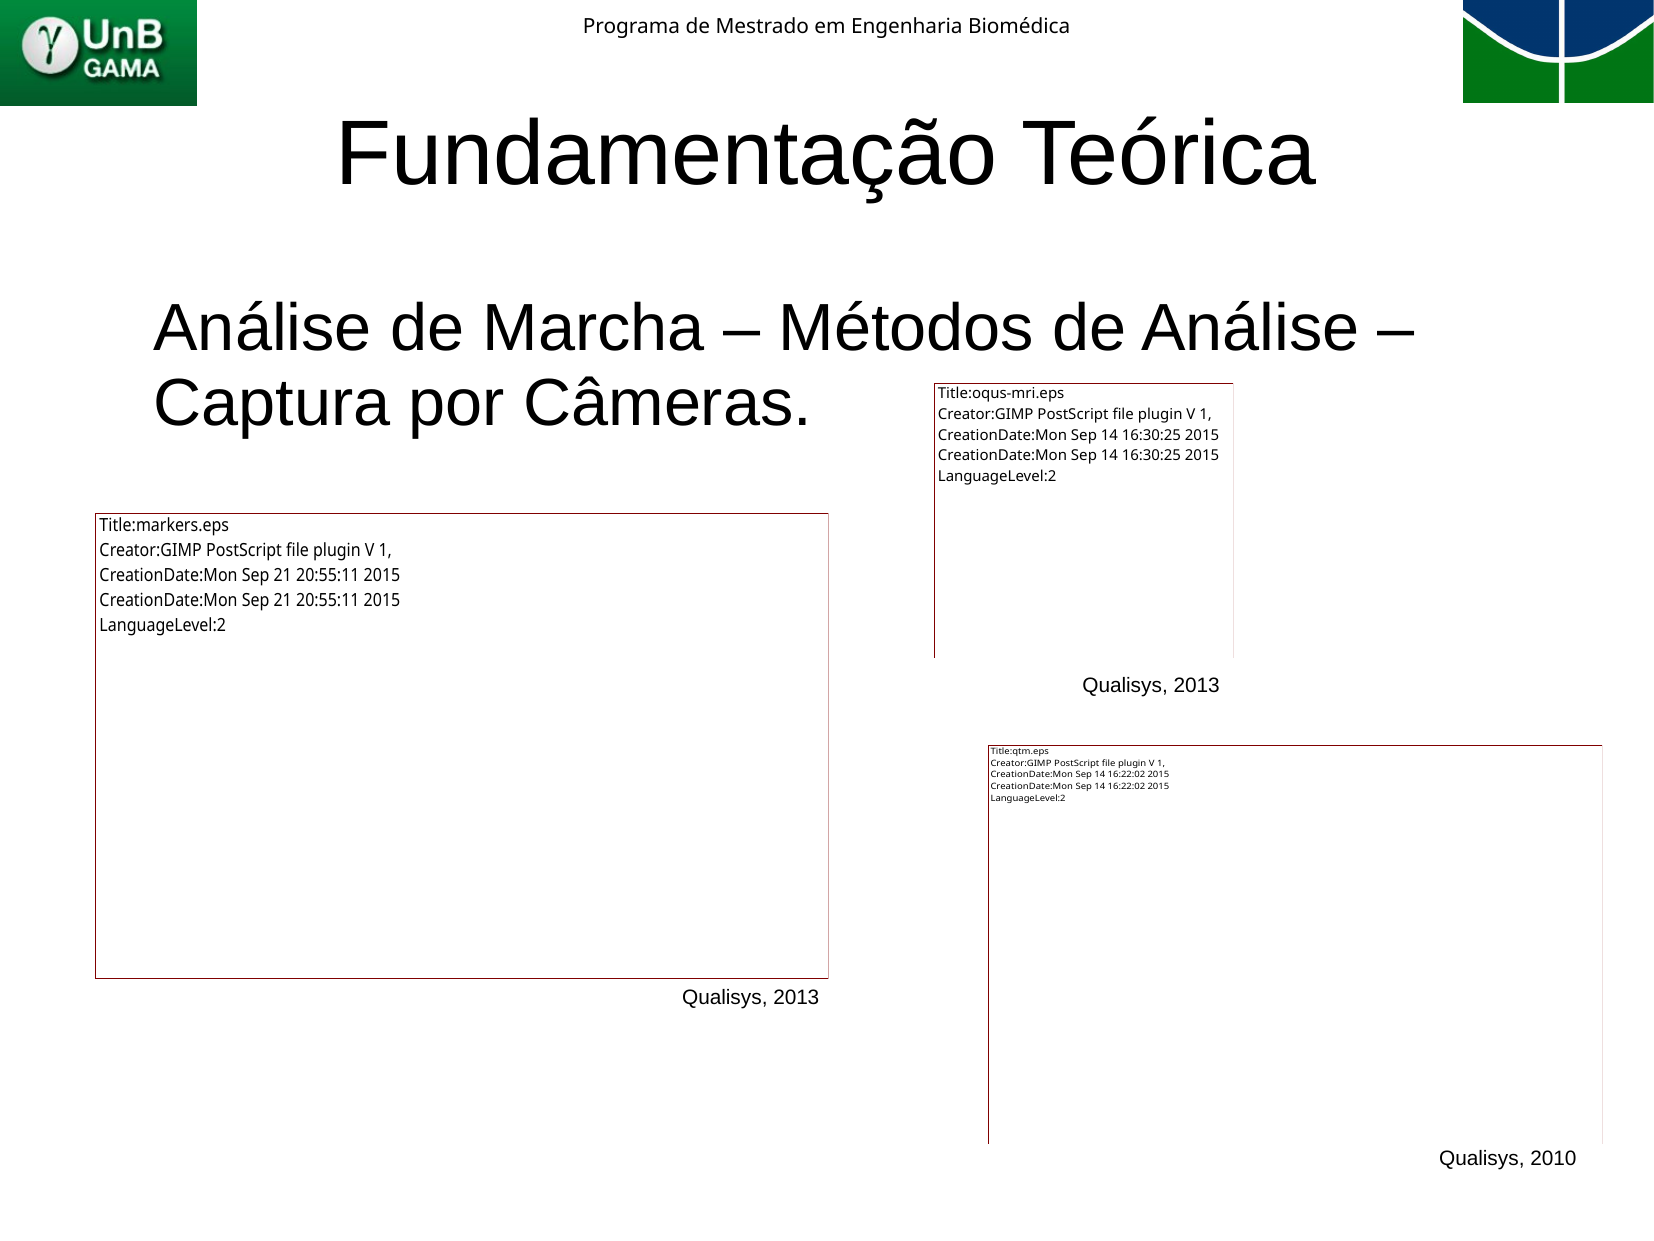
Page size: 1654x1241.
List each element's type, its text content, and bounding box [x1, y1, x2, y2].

text_box Qualisys, 2013 [667, 978, 835, 1017]
picture [0, 0, 197, 106]
picture [94, 511, 829, 979]
text_box Qualisys, 2010 [1424, 1139, 1592, 1178]
picture [933, 381, 1234, 658]
title Fundamentação Teórica [82, 49, 1571, 257]
picture [987, 744, 1603, 1144]
picture [1463, 0, 1654, 103]
list Análise de Marcha – Métodos de Análise – Captura por Câmeras. [82, 290, 1571, 1010]
text_box Qualisys, 2013 [1067, 666, 1235, 705]
